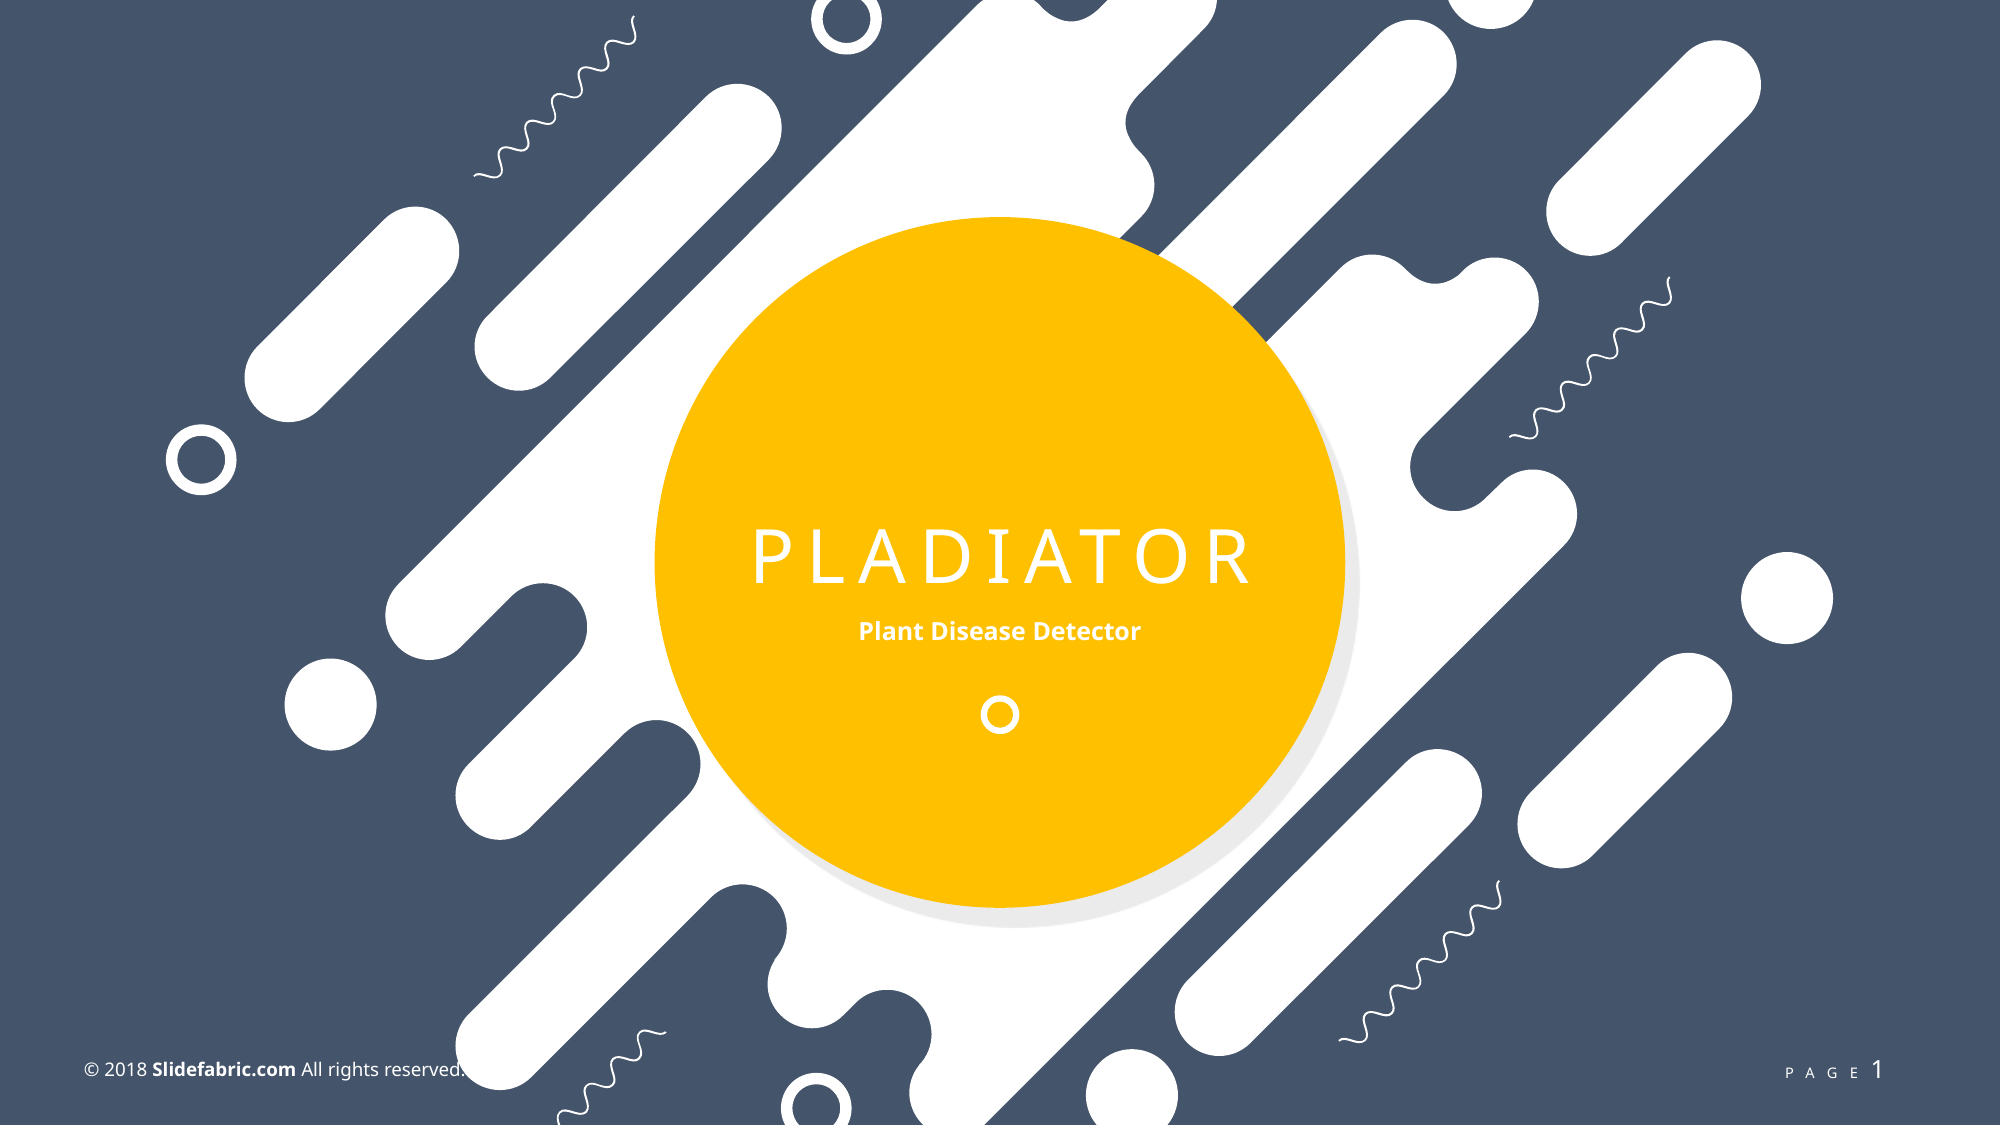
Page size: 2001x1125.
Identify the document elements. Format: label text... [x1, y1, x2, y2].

text_box [1338, 880, 1502, 1044]
text_box [473, 15, 637, 179]
text_box [474, 83, 782, 391]
text_box [780, 1072, 852, 1125]
text_box [385, 0, 1578, 1125]
text_box [1448, 0, 1534, 29]
text_box [165, 424, 237, 496]
text_box [1508, 276, 1672, 440]
text_box [556, 1029, 667, 1125]
text_box [1517, 652, 1733, 869]
text_box PLADIATOR [734, 500, 1266, 606]
text_box [284, 658, 377, 751]
text_box [1546, 40, 1761, 256]
text_box [1741, 552, 1834, 645]
text_box [1085, 1049, 1178, 1125]
text_box [811, 0, 882, 55]
text_box [1174, 749, 1482, 1056]
text_box Plant Disease Detector [843, 608, 1157, 654]
text_box [244, 206, 460, 423]
